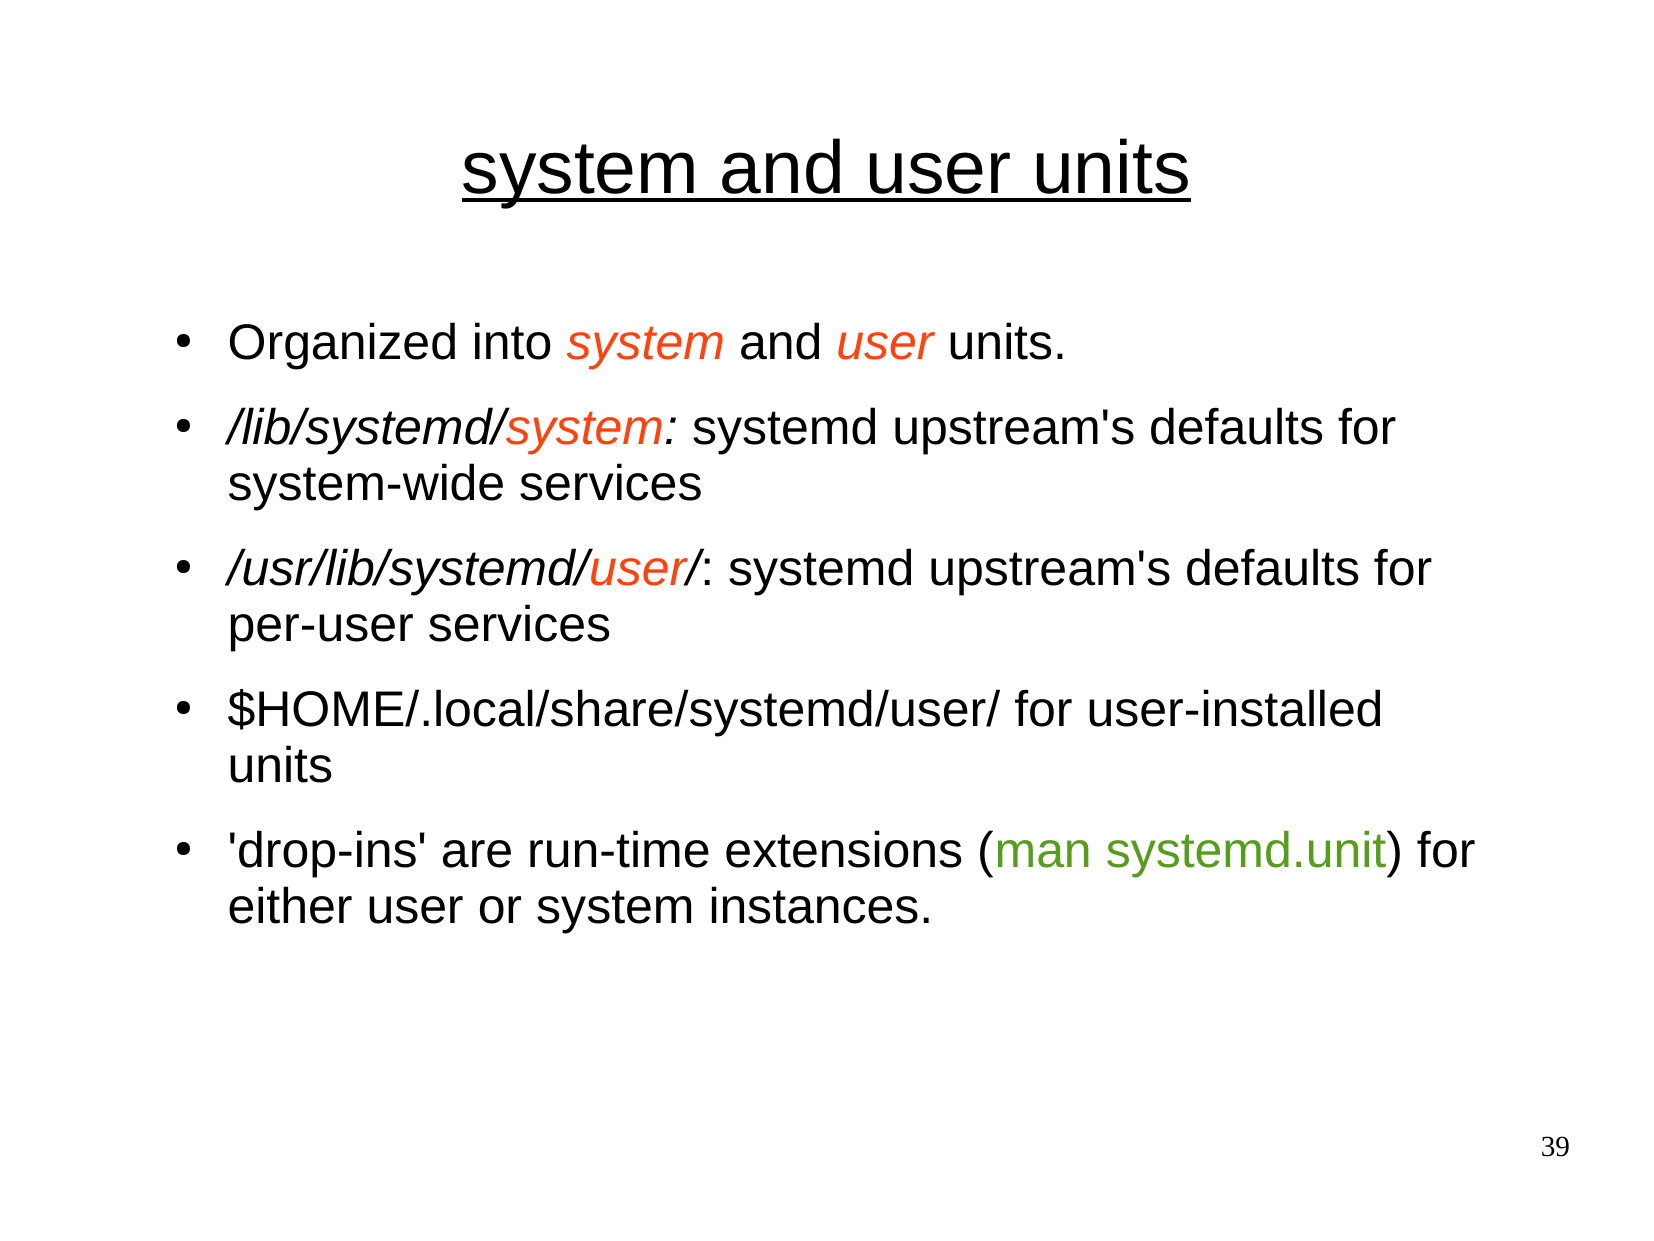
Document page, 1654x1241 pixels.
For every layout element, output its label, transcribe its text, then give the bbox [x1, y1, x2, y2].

list Organized into system and user units. /lib/systemd/system: systemd upstream's defaults for system-wide services /usr/lib/systemd/user/: systemd upstream's defaults for per-user services $HOME/.local/share/systemd/user/ for user-installed units 'drop-ins' are run-time extensions (man systemd.unit) for either user or system instances. [156, 313, 1497, 990]
title system and user units [82, 64, 1571, 272]
